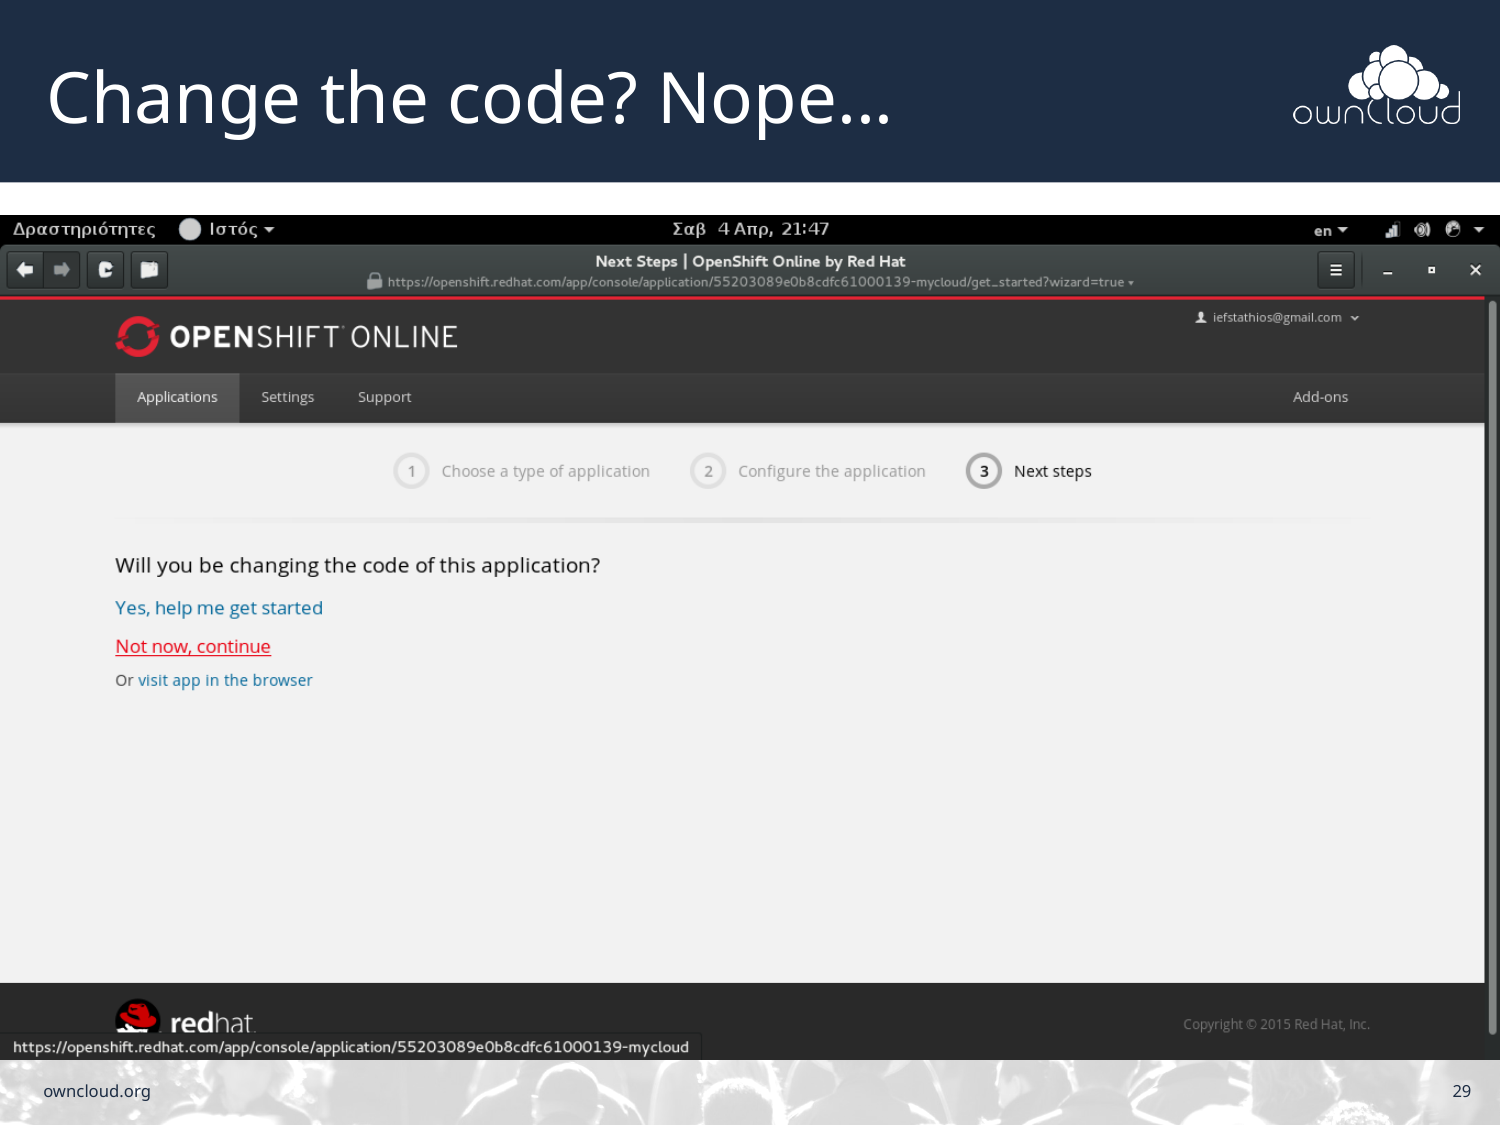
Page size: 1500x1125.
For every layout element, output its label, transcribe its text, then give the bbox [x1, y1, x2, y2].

title Change the code? Nope... [46, 5, 1258, 187]
picture [0, 215, 1500, 1125]
picture [1293, 45, 1460, 124]
